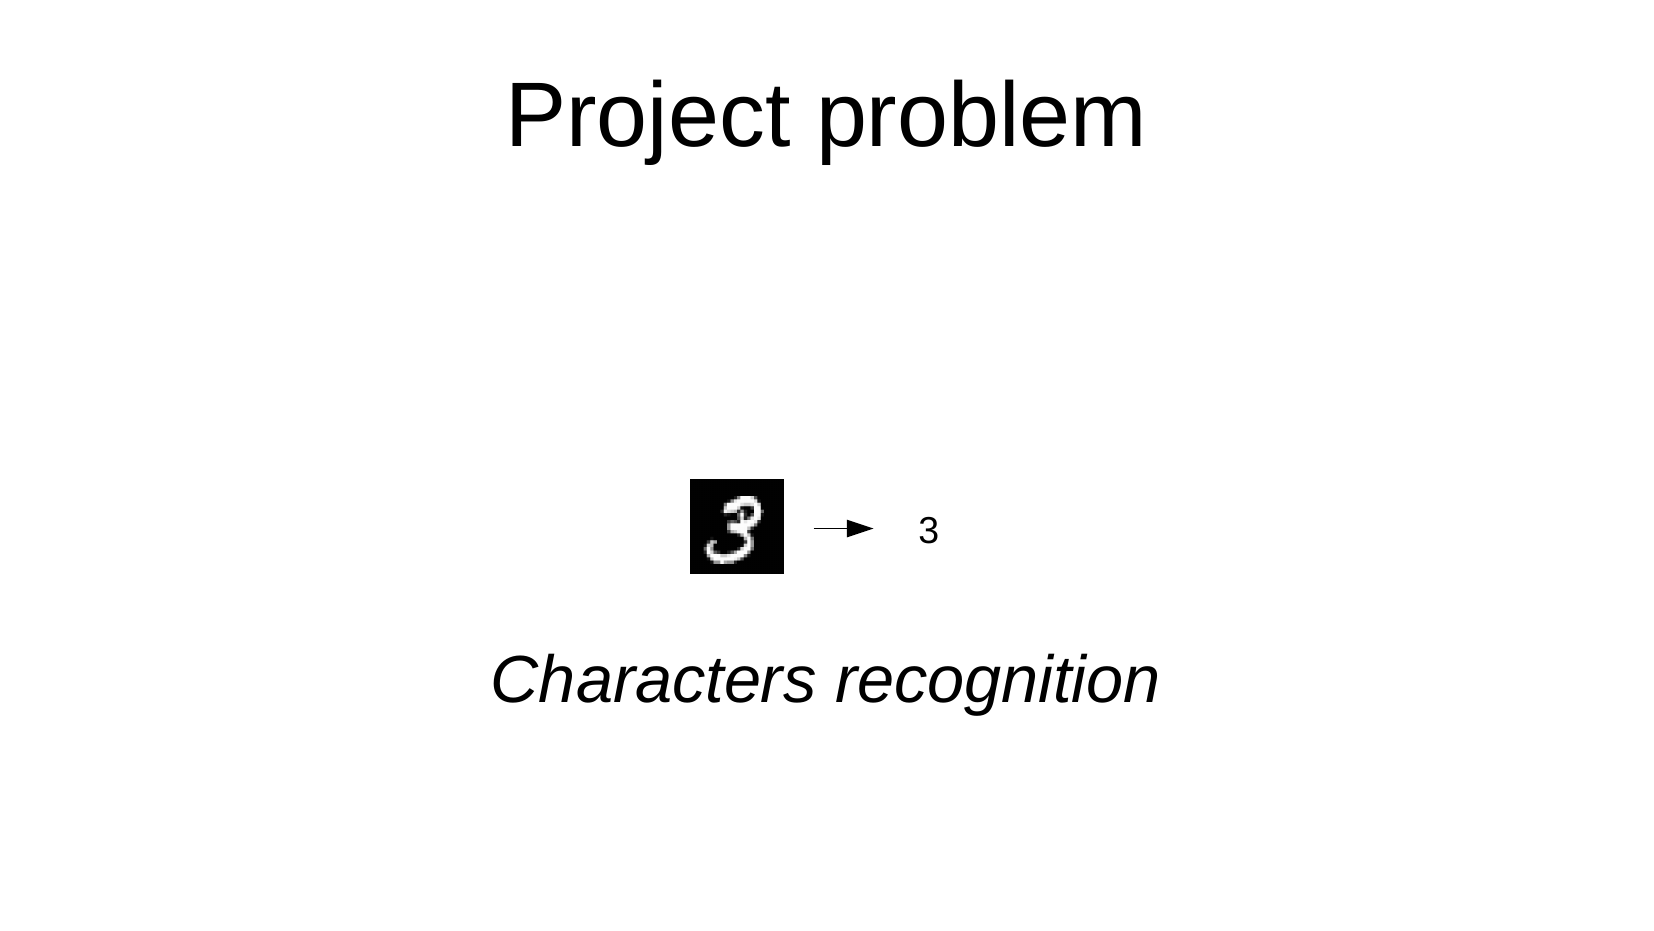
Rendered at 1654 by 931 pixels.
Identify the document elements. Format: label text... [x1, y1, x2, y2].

list Characters recognition [420, 641, 1654, 931]
text_box 3 [903, 501, 954, 559]
picture [690, 479, 784, 574]
title Project problem [82, 37, 1571, 193]
